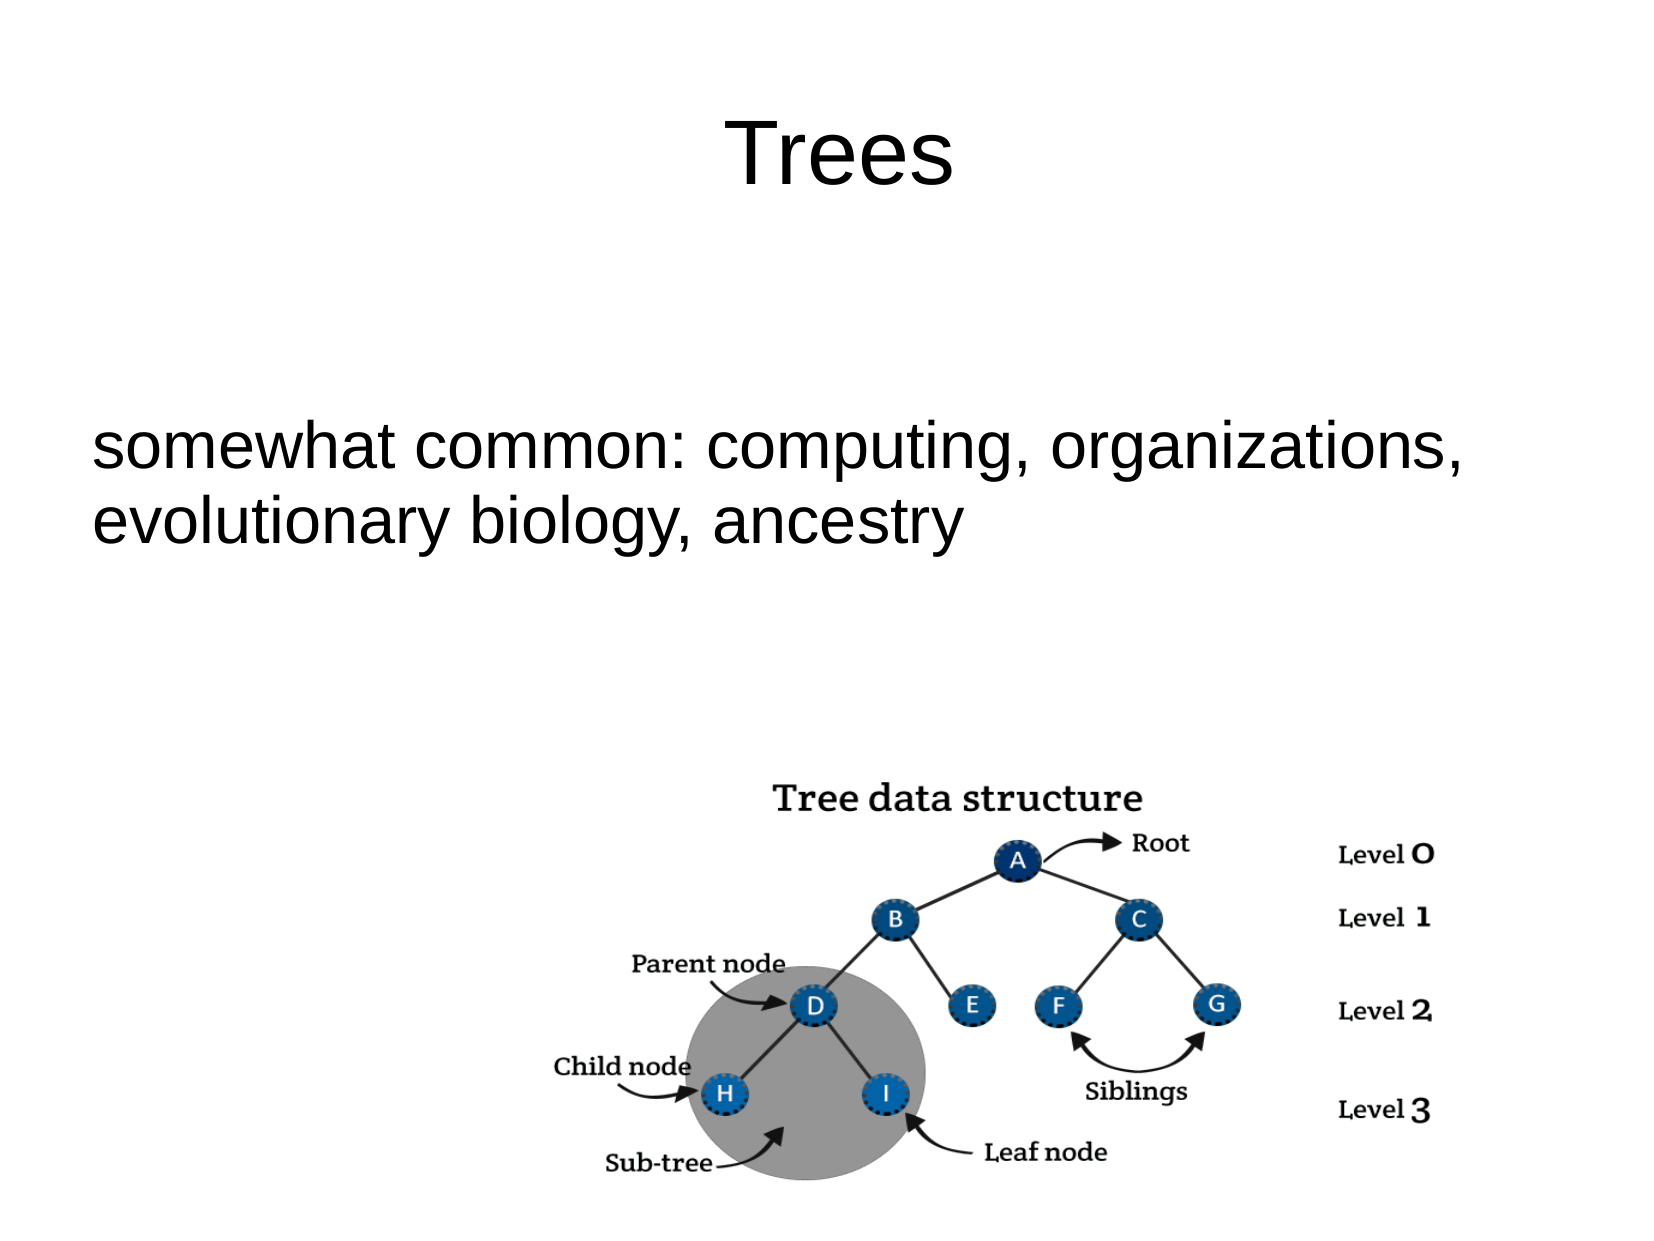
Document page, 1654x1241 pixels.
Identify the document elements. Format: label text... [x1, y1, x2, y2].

title Trees [82, 49, 1571, 257]
picture [496, 764, 1456, 1192]
subtitle somewhat common: computing, organizations, evolutionary biology, ancestry [56, 201, 1546, 766]
